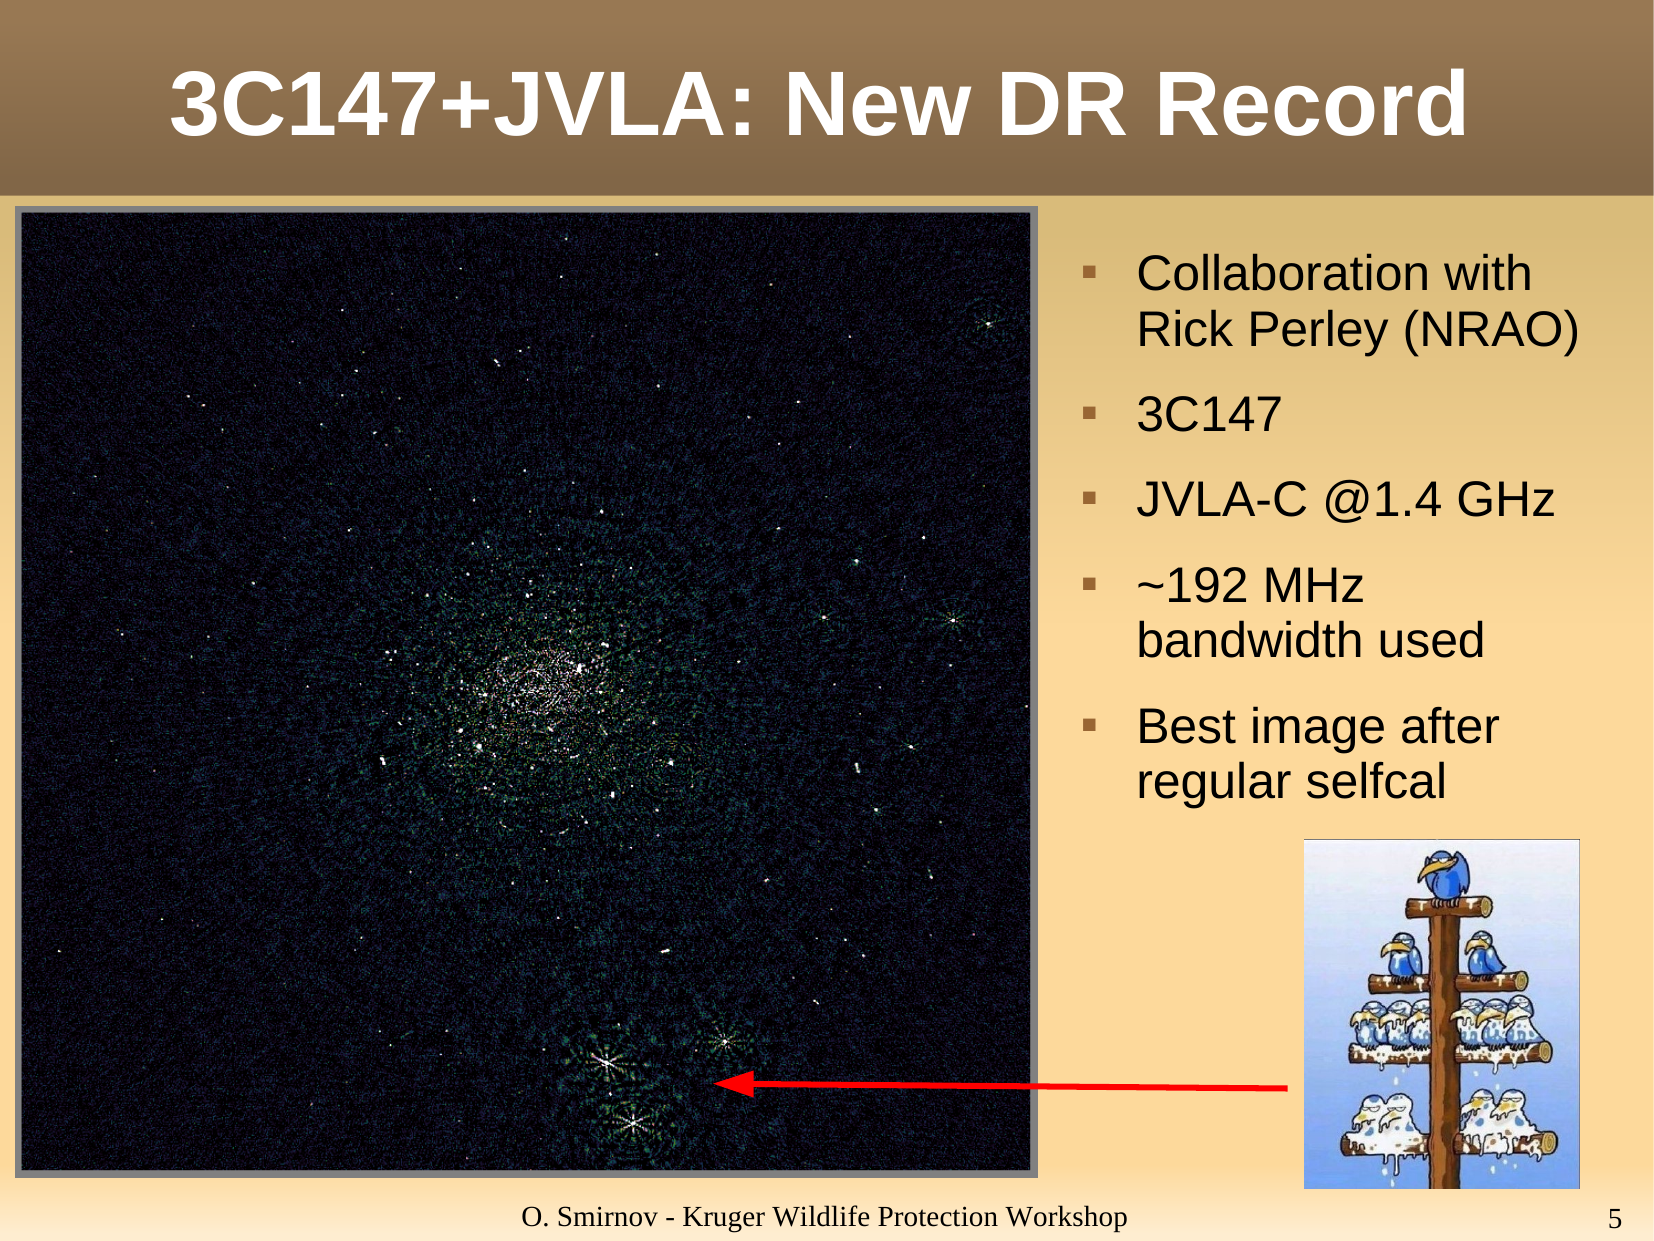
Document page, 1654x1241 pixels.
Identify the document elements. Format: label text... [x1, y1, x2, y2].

title 3C147+JVLA: New DR Record [76, 0, 1565, 208]
picture [0, 0, 1654, 1241]
list Collaboration with Rick Perley (NRAO) 3C147 JVLA-C @1.4 GHz ~192 MHz bandwidth used Best image after regular selfcal [1065, 245, 1601, 1064]
